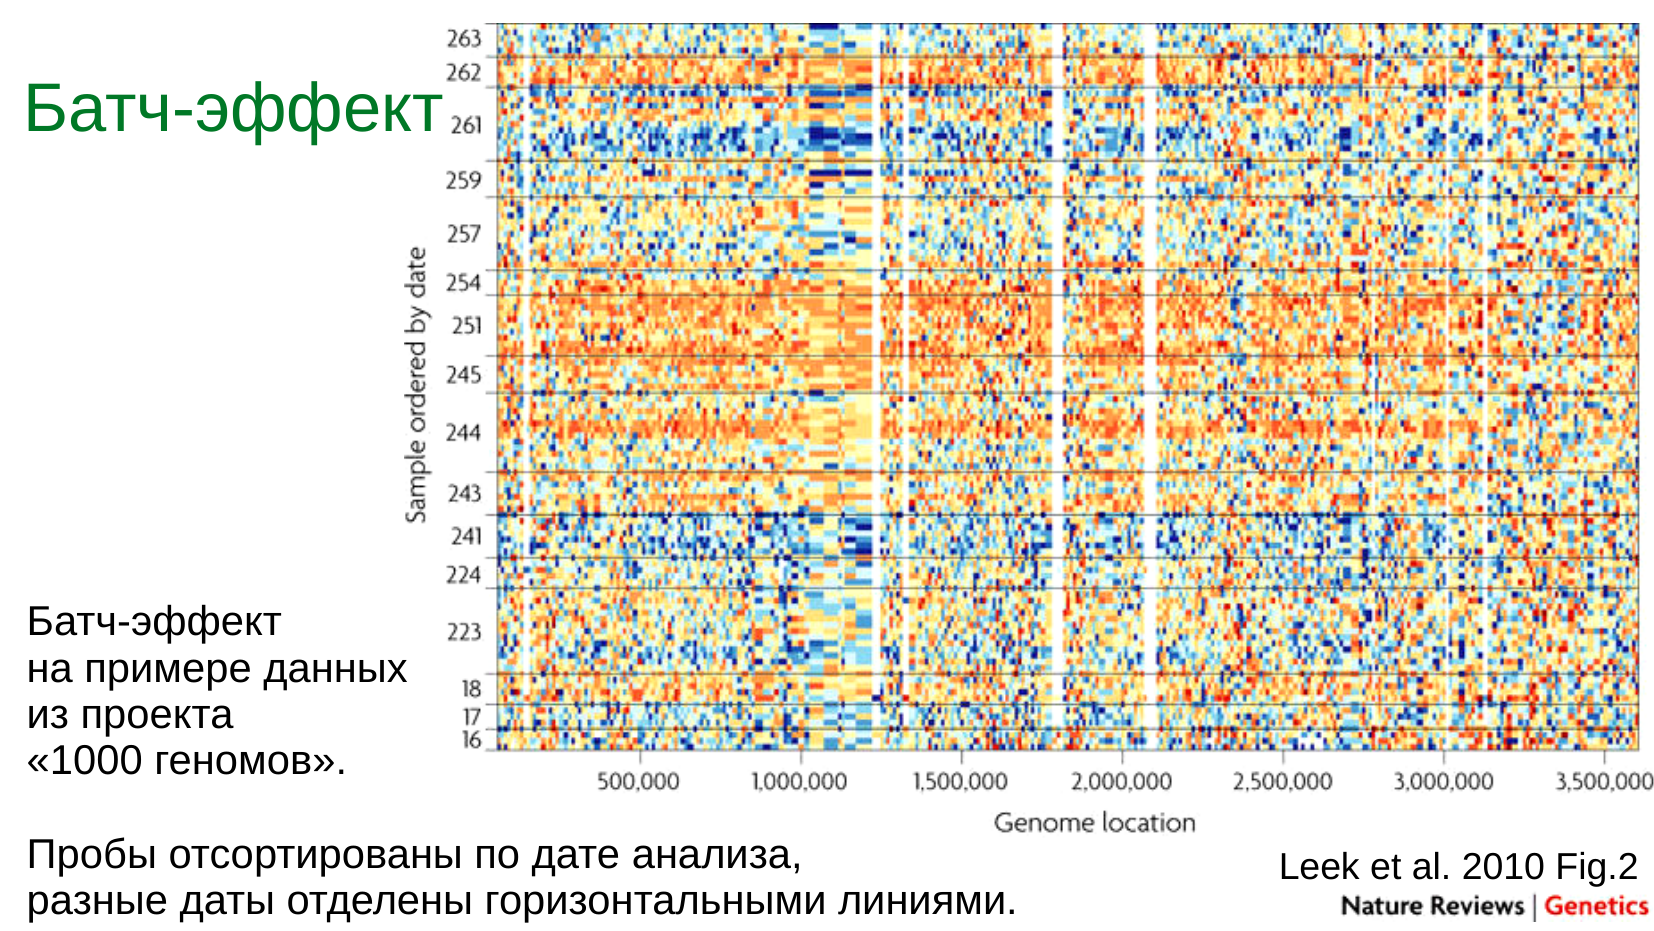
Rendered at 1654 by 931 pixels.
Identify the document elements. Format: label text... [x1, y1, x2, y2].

title Батч-эффект [23, 23, 1630, 193]
text_box Leek et al. 2010 Fig.2 [1169, 838, 1654, 895]
picture [404, 23, 1654, 922]
text_box Батч-эффект на примере данных из проекта «1000 геномов». Пробы отсортированы по дате анализа, разные даты отделены горизонтальными линиями. [11, 590, 1040, 931]
